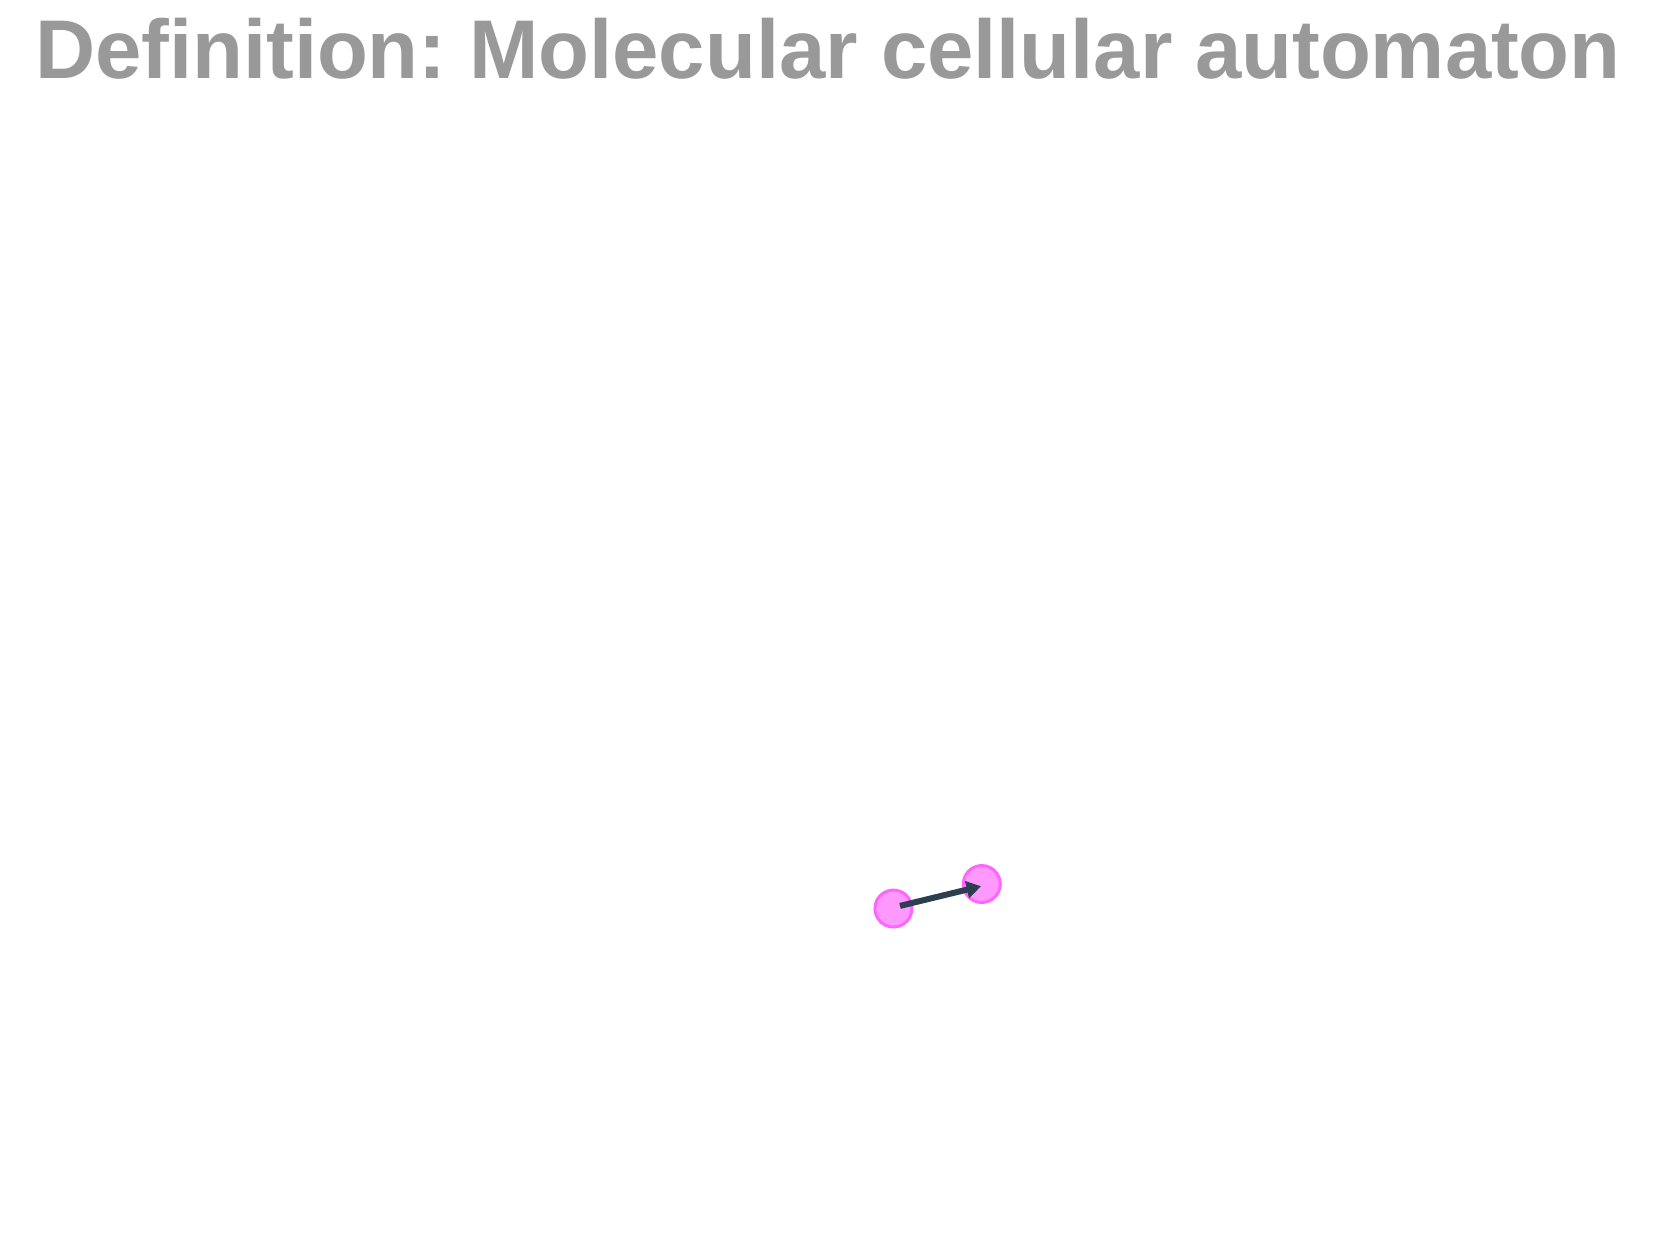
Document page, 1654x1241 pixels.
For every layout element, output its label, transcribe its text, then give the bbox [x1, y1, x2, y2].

text_box [963, 865, 1001, 903]
text_box [874, 890, 912, 928]
title Definition: Molecular cellular automaton [0, 0, 1654, 121]
